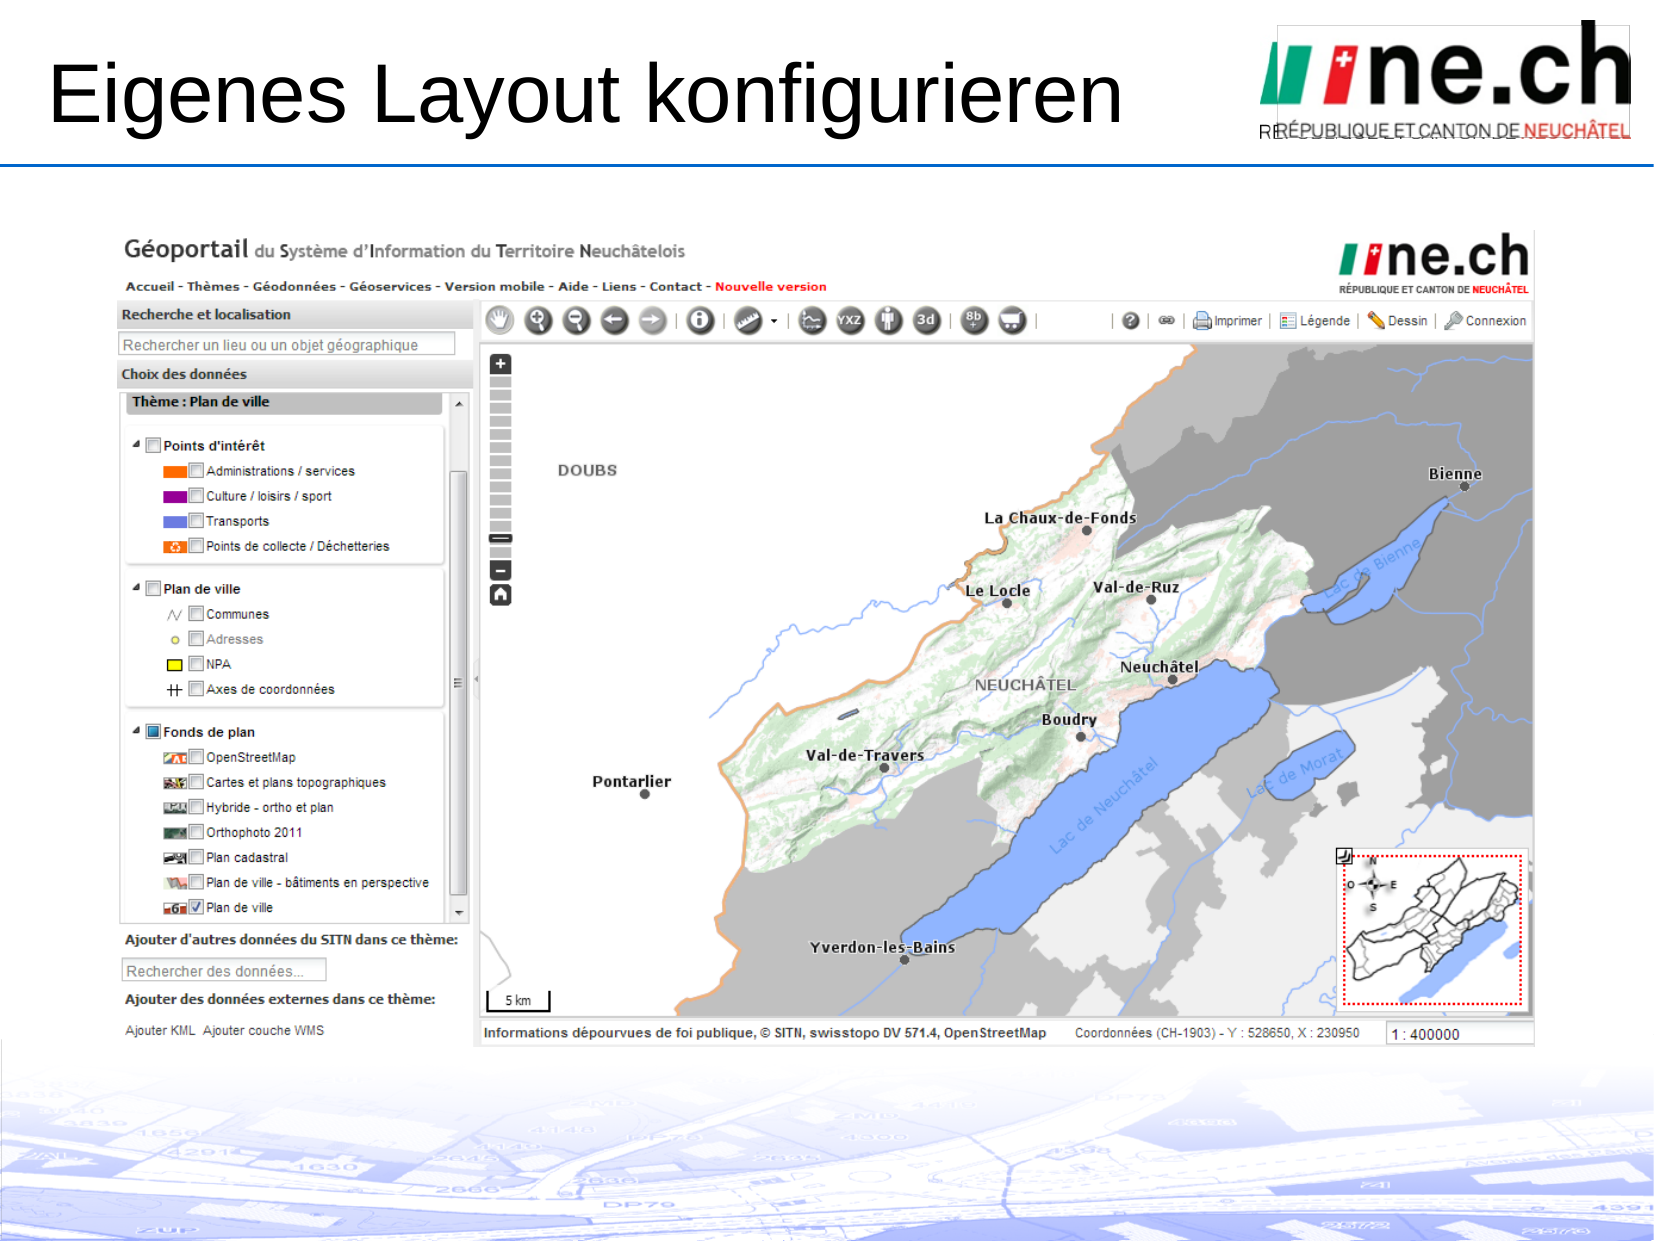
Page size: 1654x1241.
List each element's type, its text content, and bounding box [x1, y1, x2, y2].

picture [0, 230, 1654, 1241]
title Eigenes Layout konfigurieren [47, 0, 1536, 198]
picture [1536, 24, 1631, 139]
